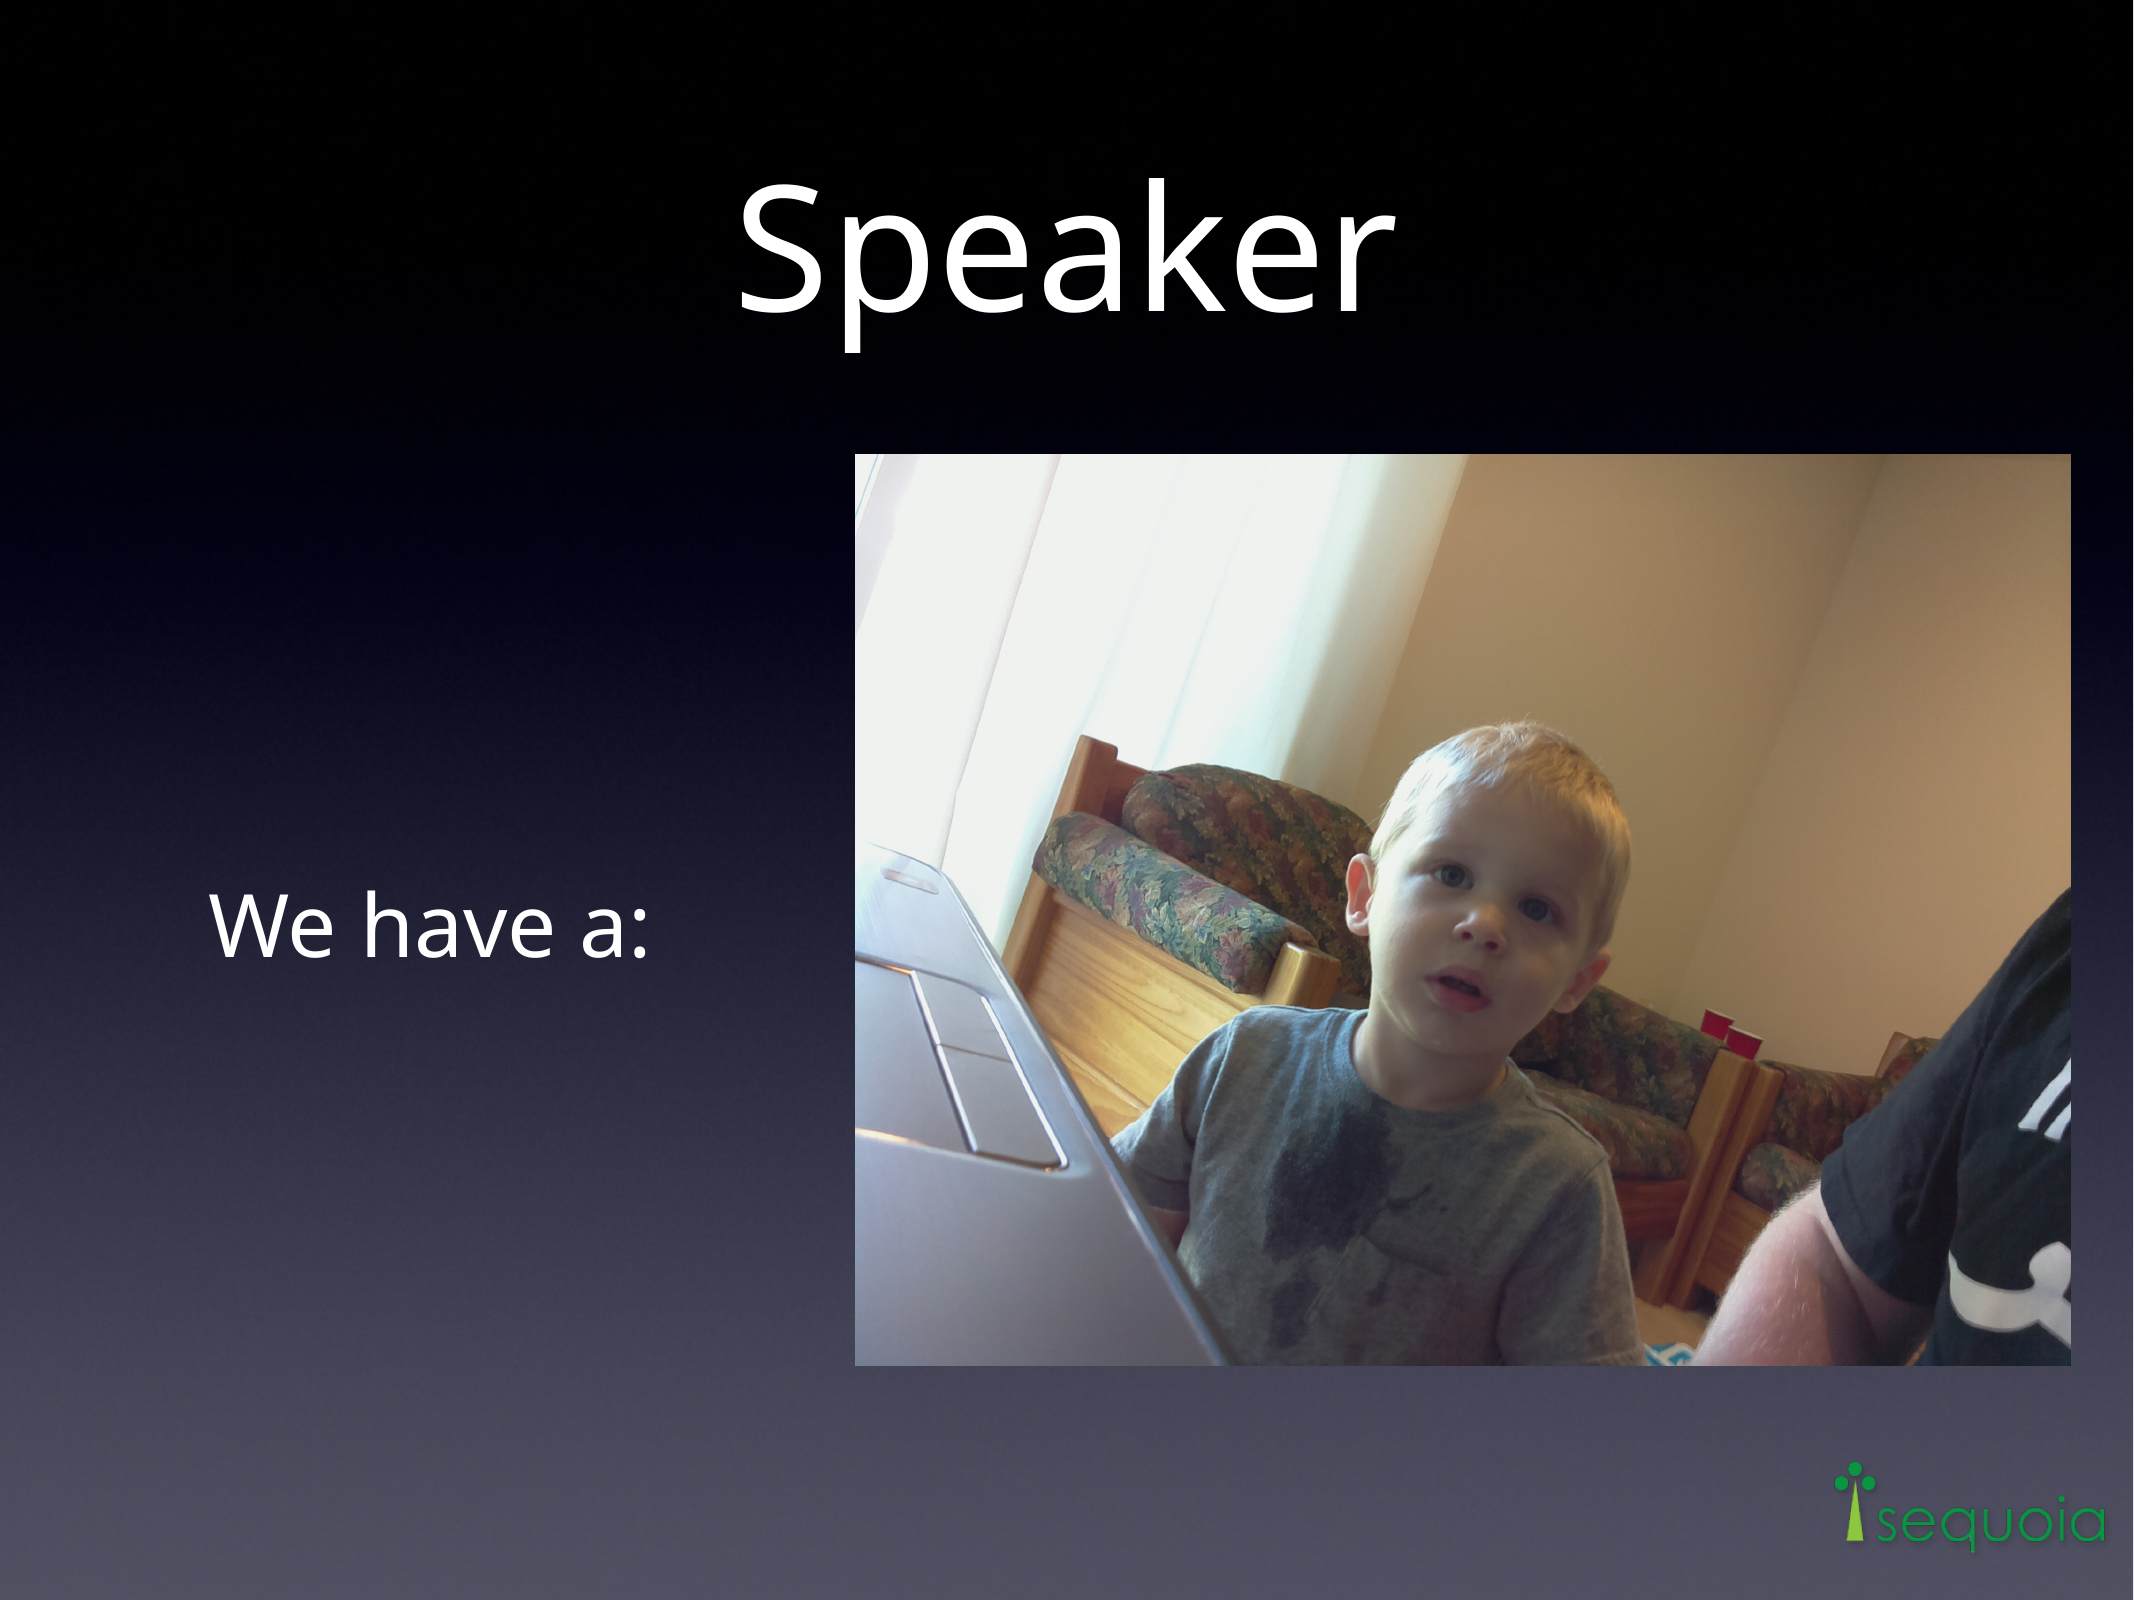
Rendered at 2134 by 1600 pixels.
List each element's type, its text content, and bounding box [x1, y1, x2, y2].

title Speaker [208, 41, 1925, 442]
subtitle We have a: [208, 454, 1925, 1392]
picture [0, 0, 2134, 1600]
